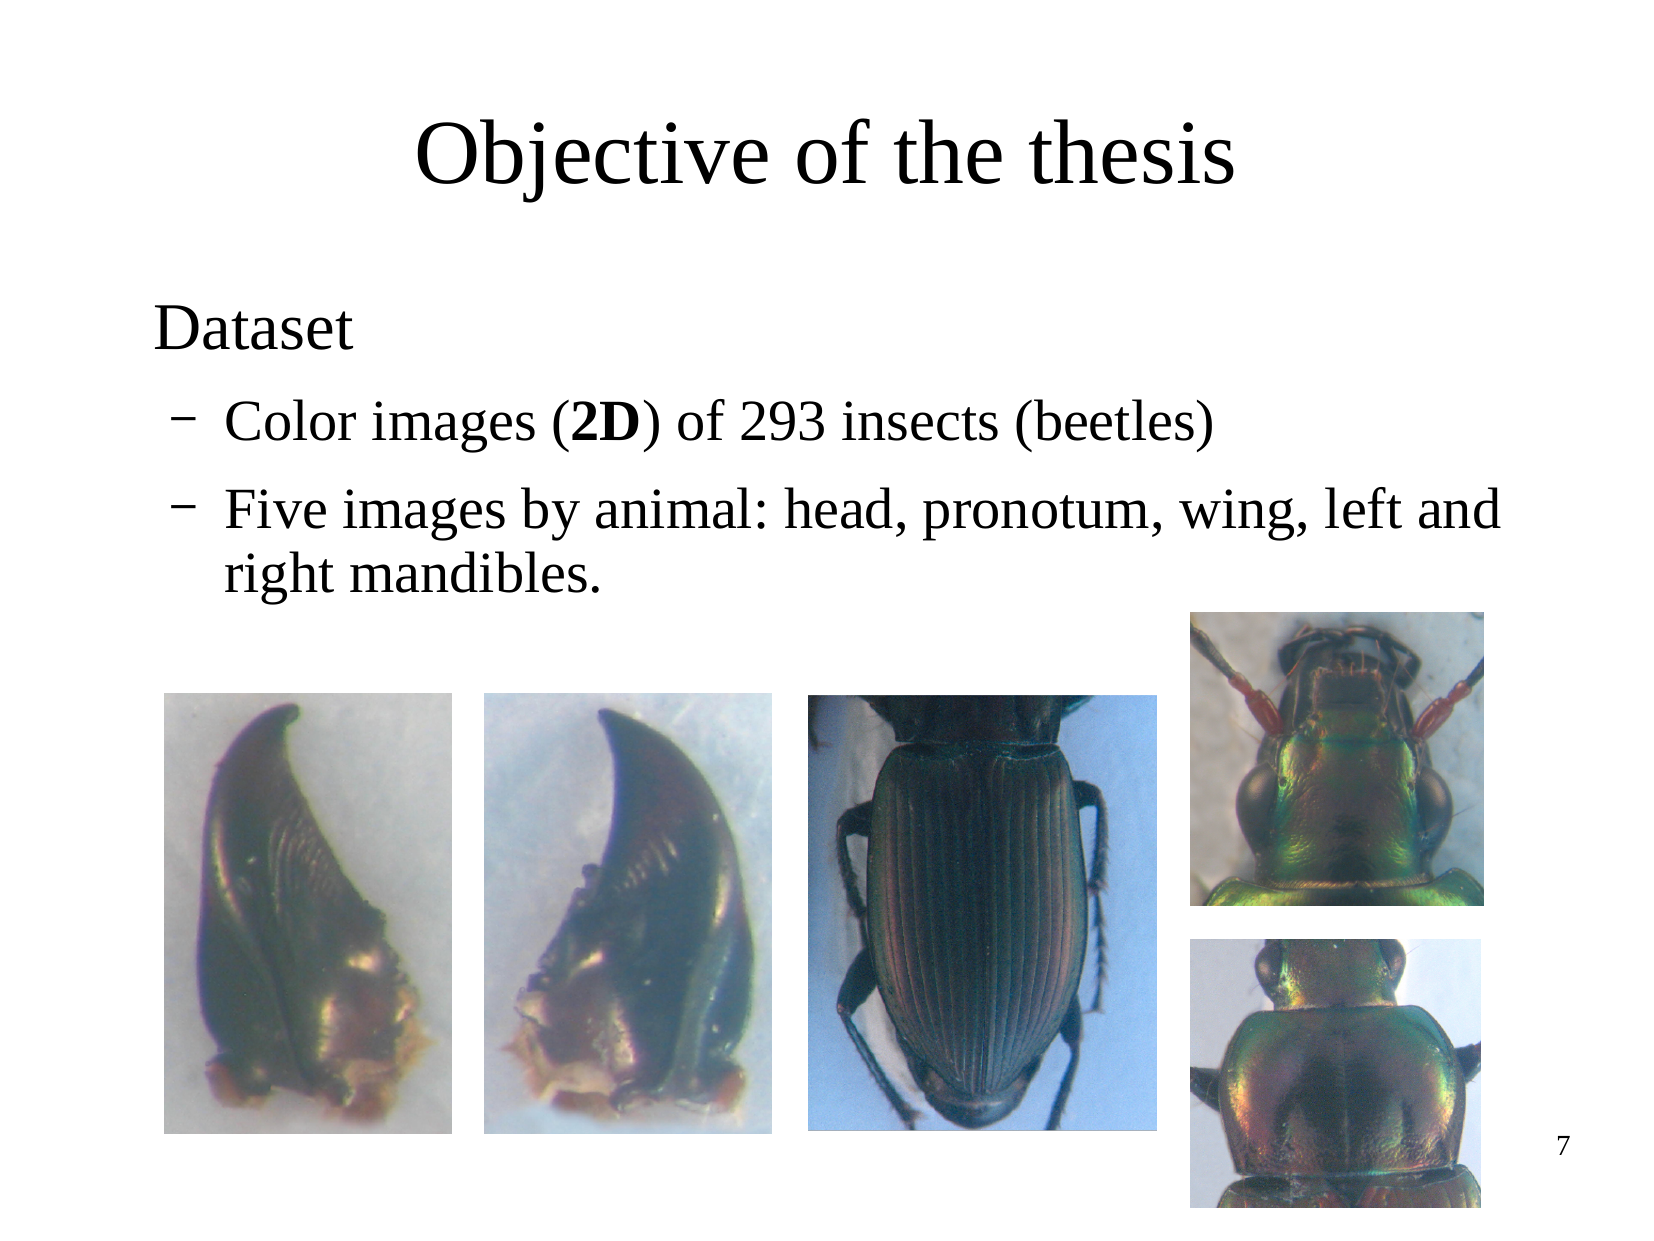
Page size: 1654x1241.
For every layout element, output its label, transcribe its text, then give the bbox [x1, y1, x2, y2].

title Objective of the thesis [82, 49, 1571, 257]
picture [164, 693, 452, 1134]
picture [808, 644, 1157, 1179]
list Dataset Color images (2D) of 293 insects (beetles) Five images by animal: head, pronotum, wing, left and right mandibles. [82, 290, 1571, 1010]
picture [484, 693, 772, 1134]
picture [1190, 533, 1484, 1241]
